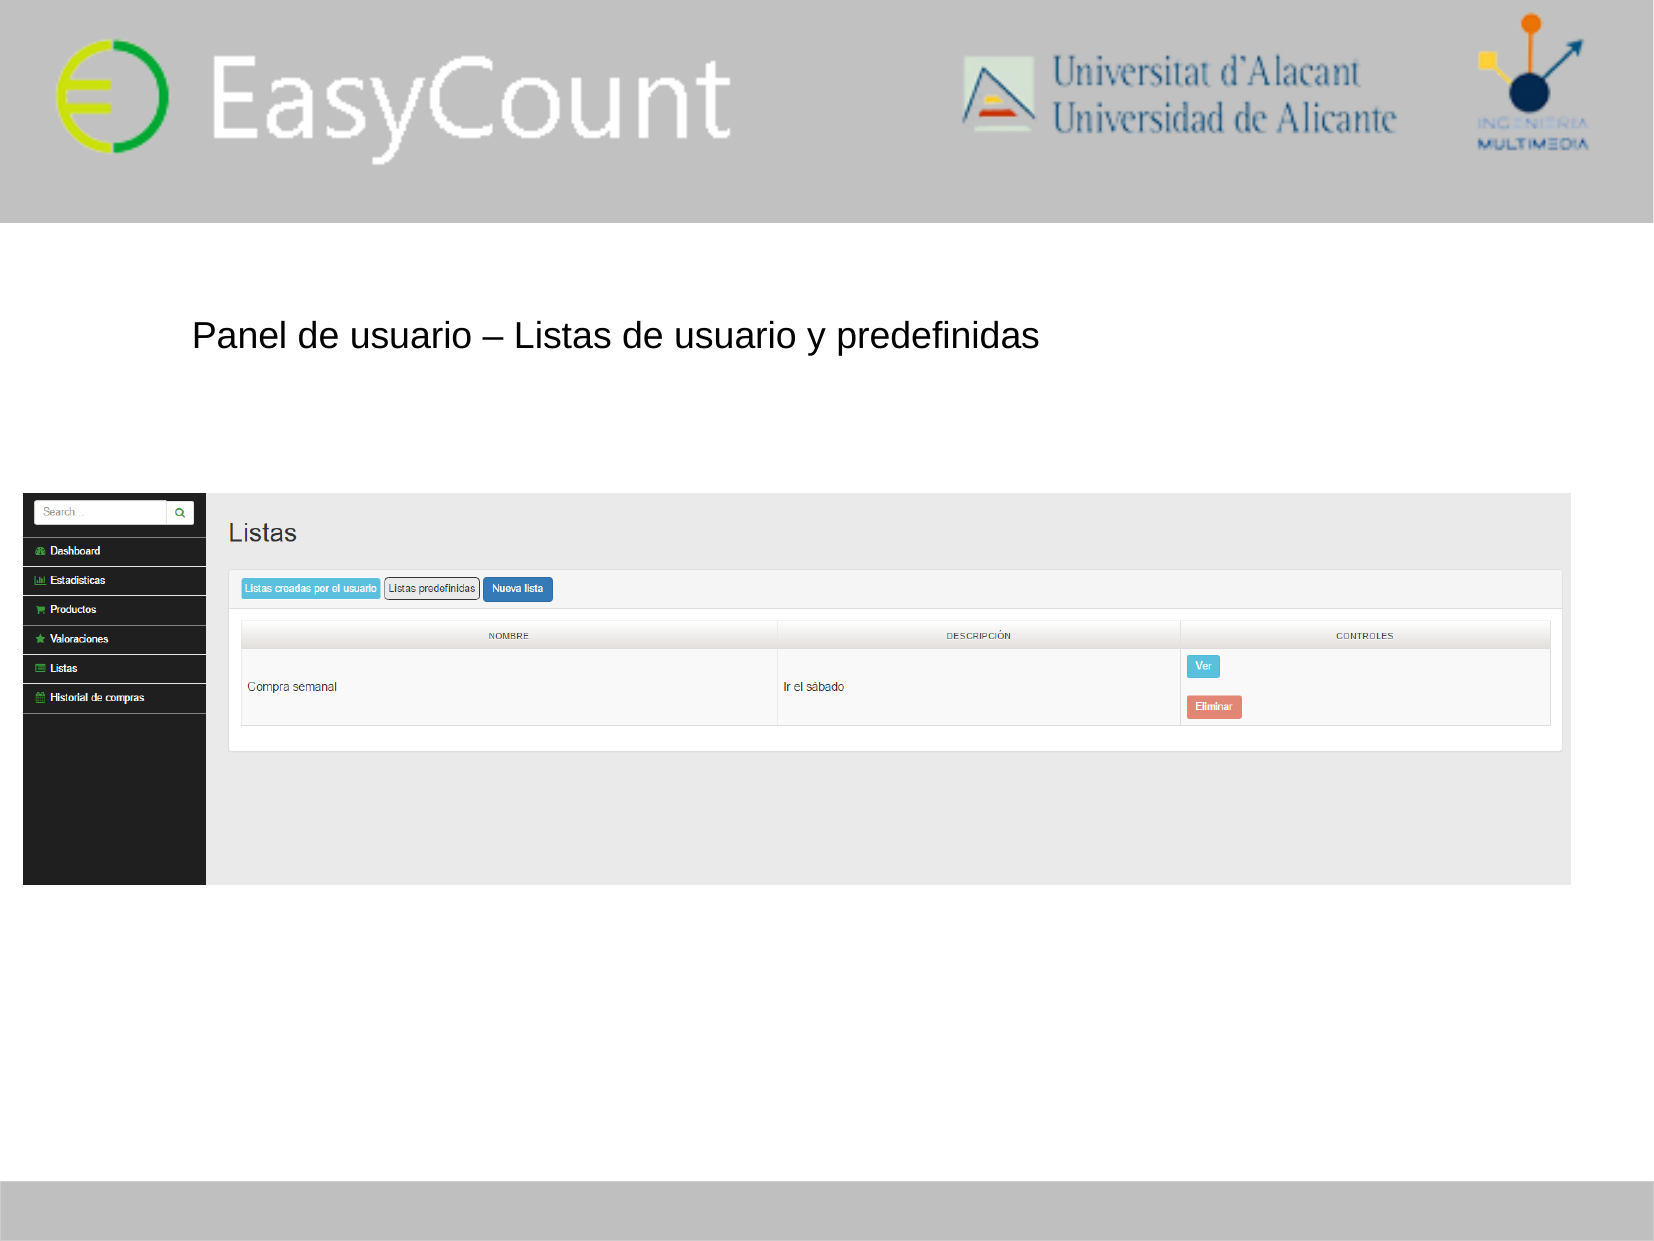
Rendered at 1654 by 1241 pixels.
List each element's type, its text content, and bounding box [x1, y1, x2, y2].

picture [0, 0, 1654, 223]
picture [23, 493, 1571, 885]
text_box Panel de usuario – Listas de usuario y predefinidas [177, 307, 1056, 364]
text_box [0, 1181, 1654, 1241]
